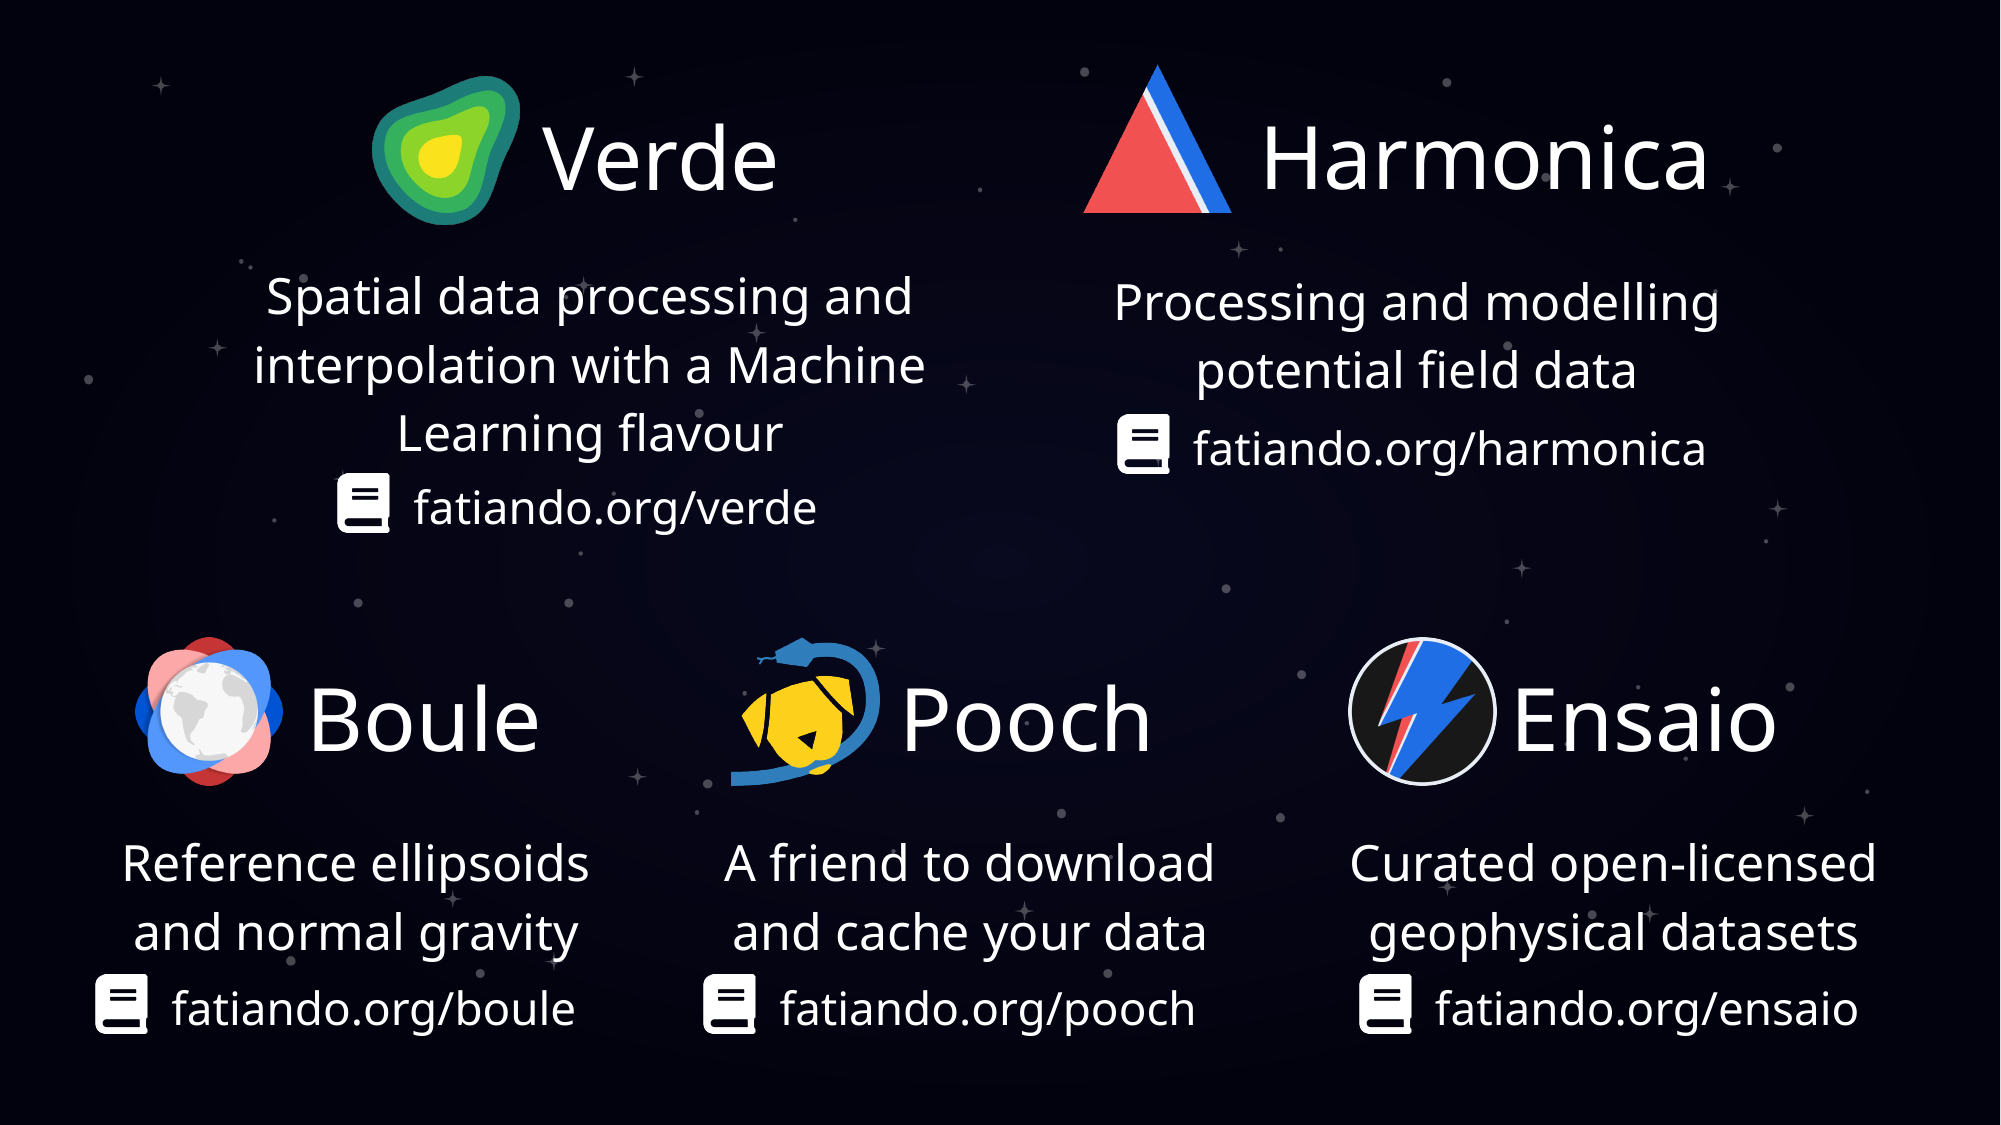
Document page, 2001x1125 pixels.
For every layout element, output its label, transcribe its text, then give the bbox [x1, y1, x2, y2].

text_box A friend to download and cache your data [675, 820, 1266, 1028]
text_box Spatial data processing and interpolation with a Machine Learning flavour [236, 253, 945, 452]
text_box fatiando.org/harmonica [1178, 409, 1843, 480]
text_box Processing and modelling potential field data [1062, 259, 1772, 438]
text_box Harmonica [1219, 88, 1751, 237]
text_box fatiando.org/verde [398, 468, 848, 539]
text_box Verde [513, 89, 810, 212]
text_box Boule [283, 650, 572, 773]
text_box fatiando.org/boule [156, 968, 733, 1040]
text_box Reference ellipsoids and normal gravity [61, 820, 652, 999]
text_box Curated open-licensed geophysical datasets [1289, 820, 1940, 999]
text_box Pooch [885, 650, 1210, 773]
text_box fatiando.org/pooch [764, 968, 1341, 1040]
picture [0, 0, 2001, 1125]
text_box Ensaio [1496, 650, 1881, 773]
text_box fatiando.org/ensaio [1420, 968, 1997, 1040]
